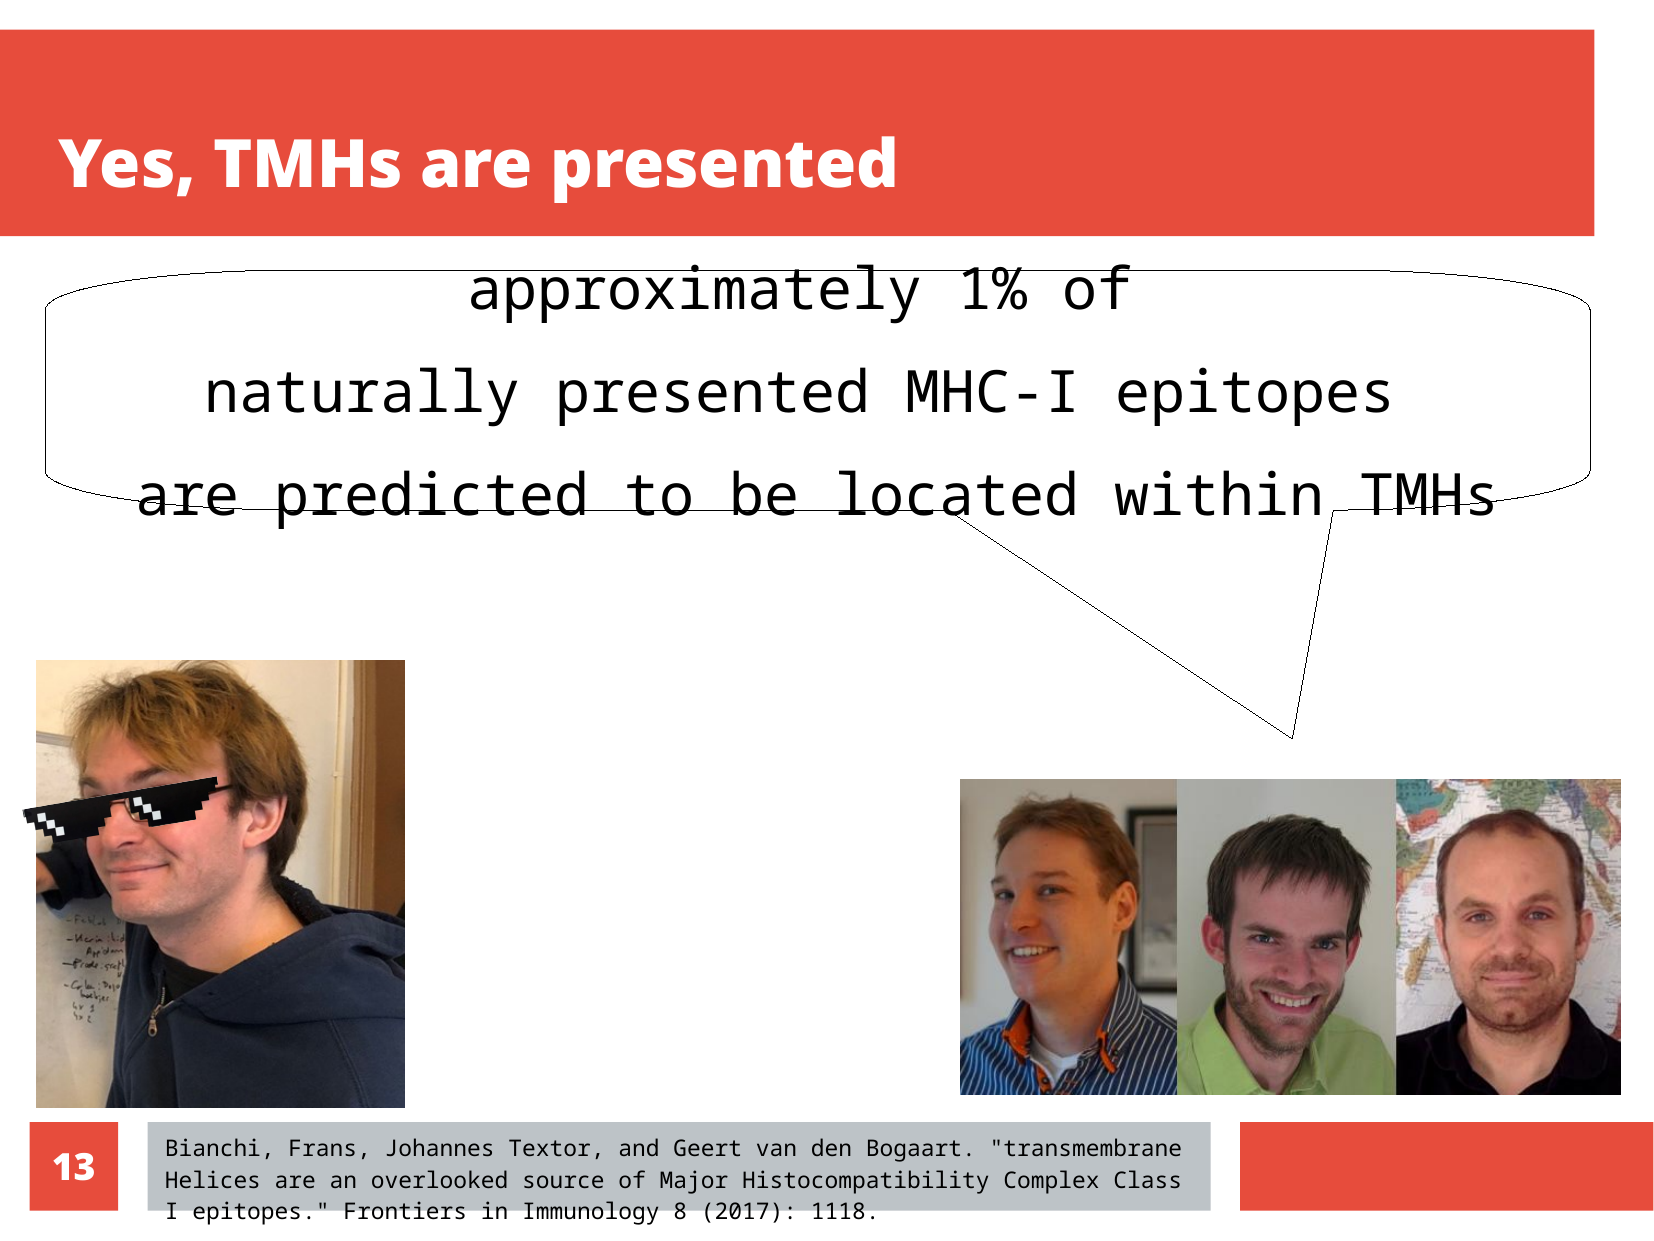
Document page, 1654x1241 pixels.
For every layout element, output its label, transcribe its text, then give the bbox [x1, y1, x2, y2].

picture [22, 660, 406, 1108]
text_box Bianchi, Frans, Johannes Textor, and Geert van den Bogaart. "transmembrane Helices are an overlooked source of Major Histocompatibility Complex Class I epitopes." Frontiers in Immunology 8 (2017): 1118. [150, 1125, 1201, 1209]
picture [960, 779, 1621, 1096]
title Yes, TMHs are presented [59, 59, 1595, 207]
text_box approximately 1% of naturally presented MHC-I epitopes are predicted to be located within TMHs [45, 270, 1591, 739]
